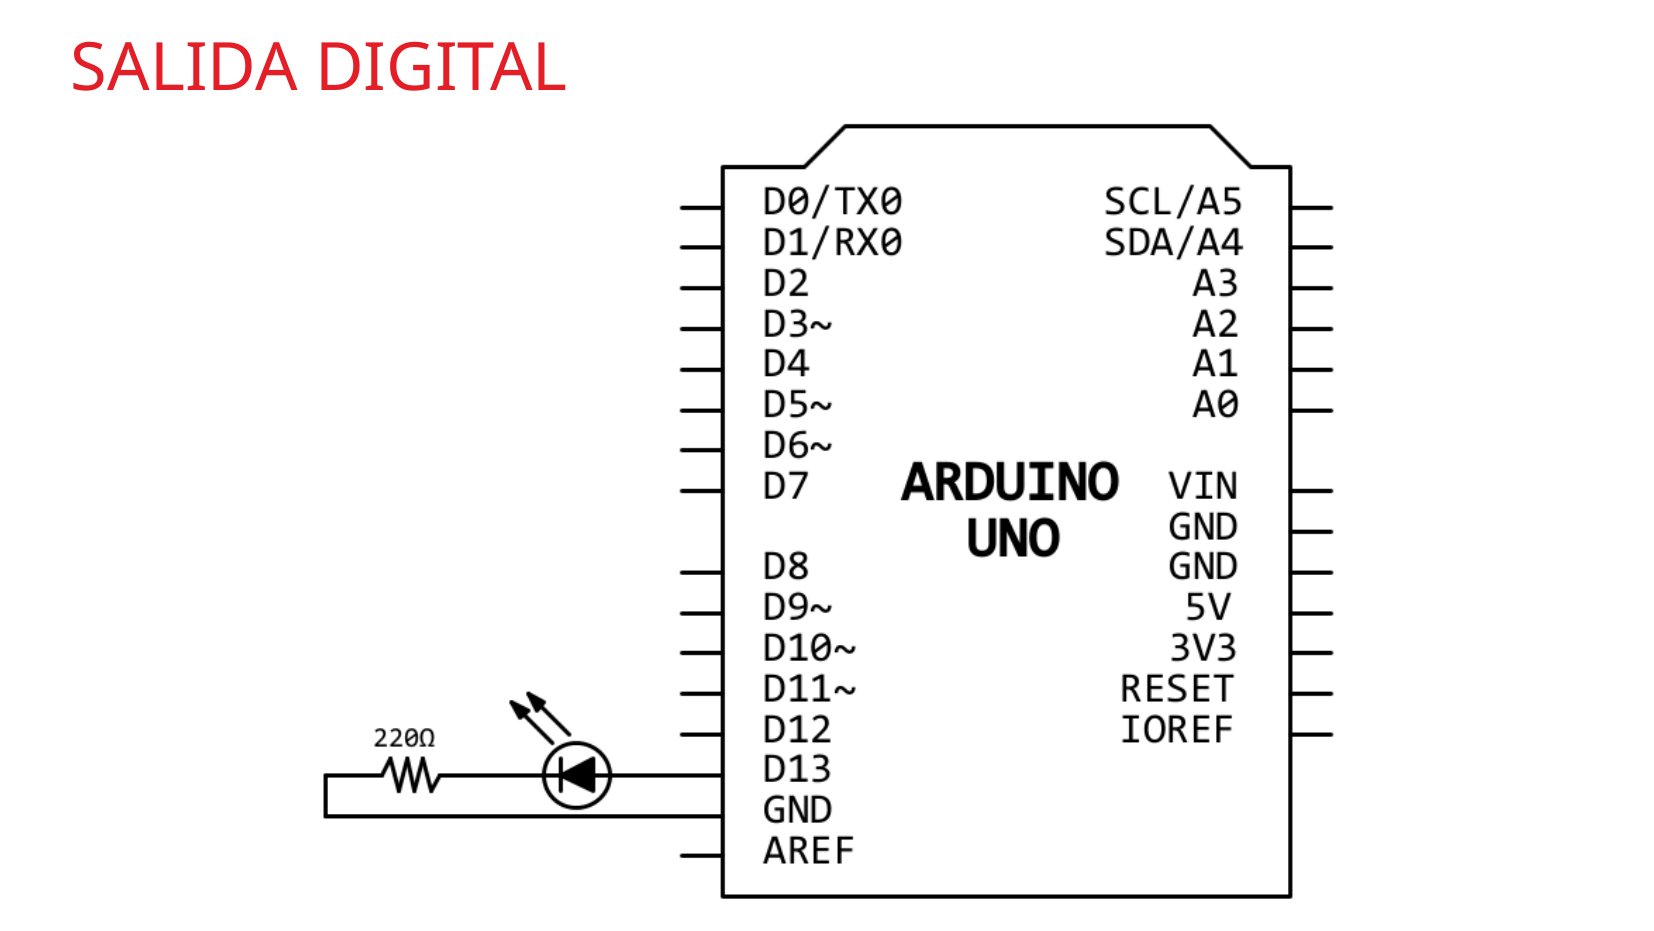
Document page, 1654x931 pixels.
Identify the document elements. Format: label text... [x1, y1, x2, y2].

title SALIDA DIGITAL [70, 11, 1347, 118]
picture [297, 106, 1356, 913]
